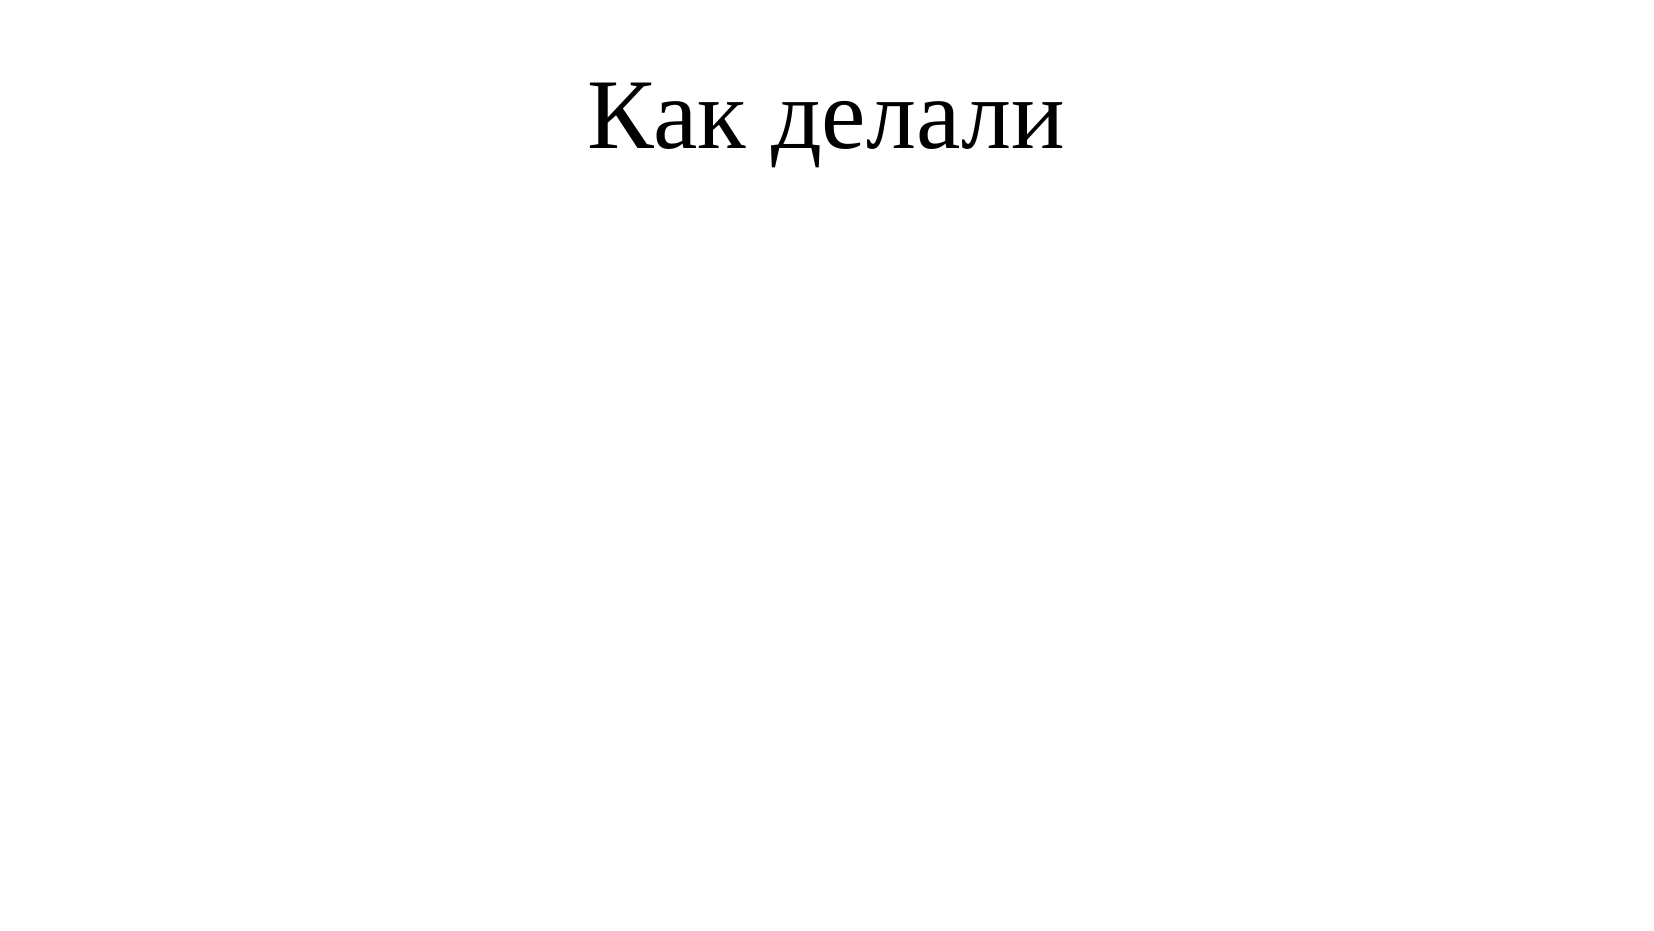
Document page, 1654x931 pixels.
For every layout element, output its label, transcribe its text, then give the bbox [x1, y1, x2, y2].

title Как делали [82, 37, 1571, 193]
